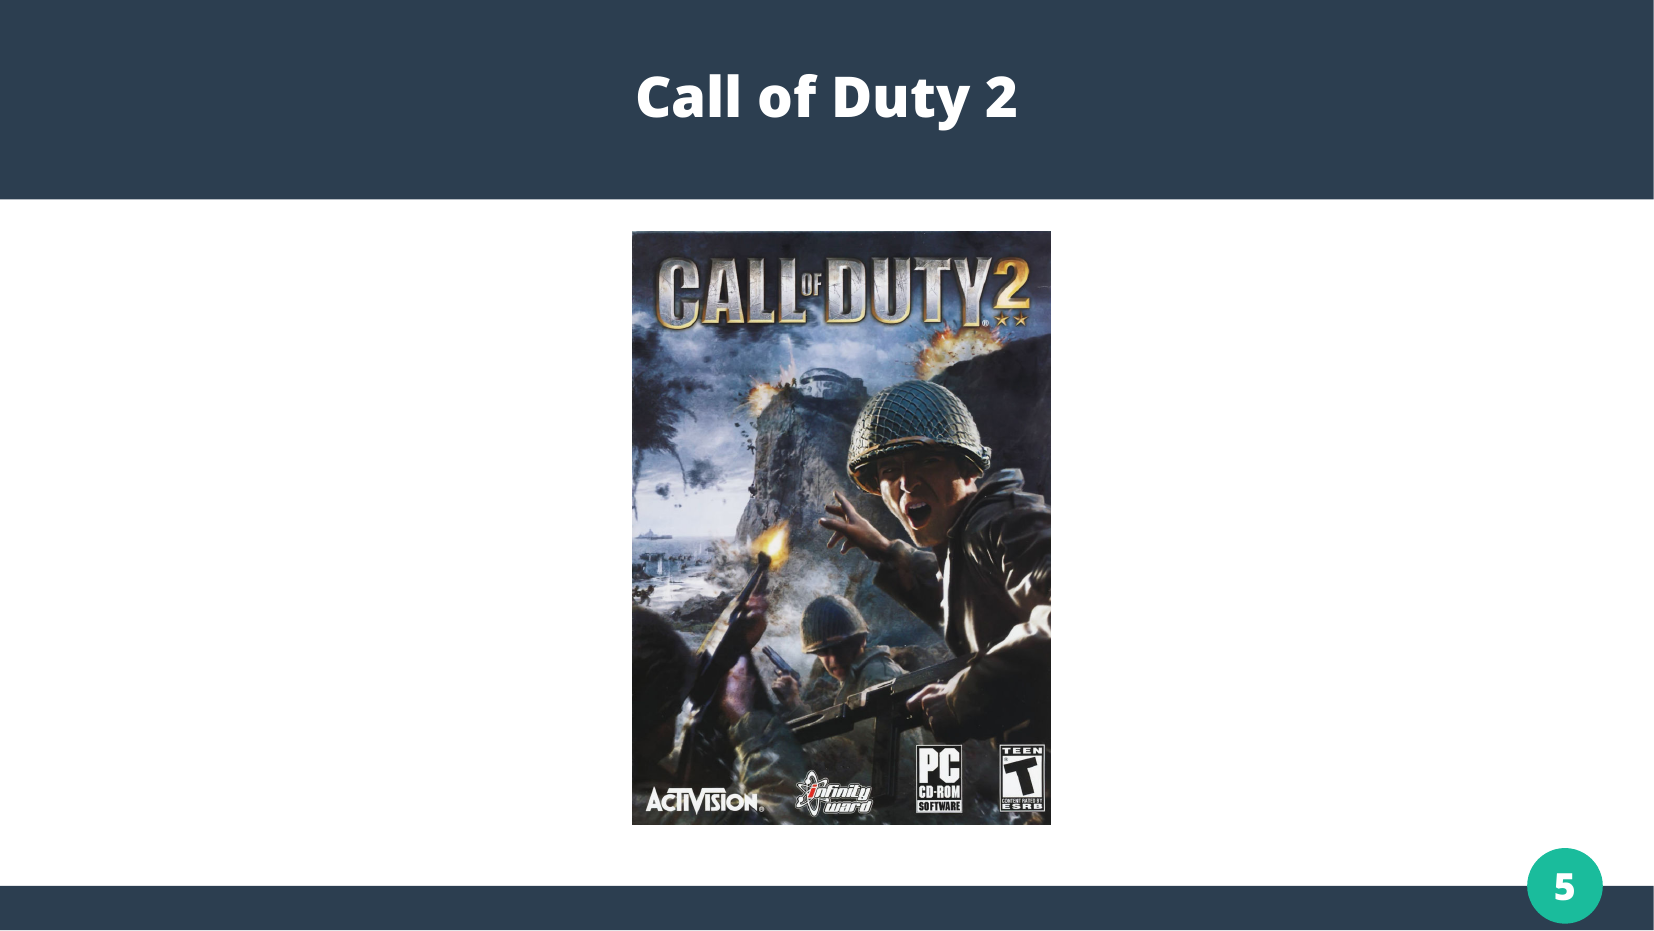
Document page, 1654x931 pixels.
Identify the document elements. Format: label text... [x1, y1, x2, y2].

title Call of Duty 2 [59, 37, 1595, 156]
picture [632, 231, 1051, 826]
